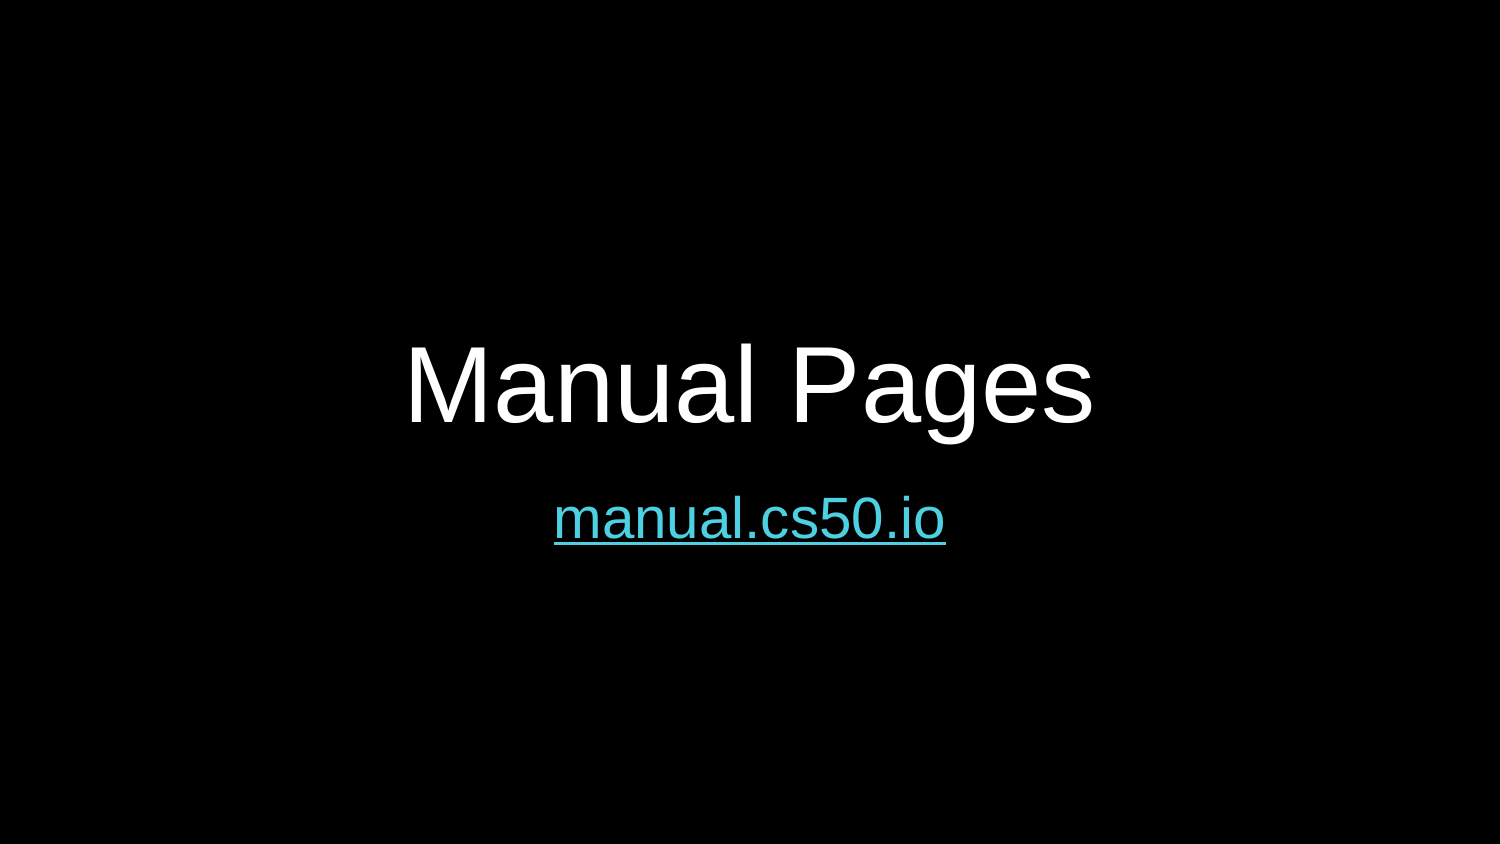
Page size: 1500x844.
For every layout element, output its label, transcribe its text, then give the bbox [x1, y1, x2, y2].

subtitle manual.cs50.io [51, 464, 1449, 595]
title Manual Pages [51, 122, 1449, 459]
